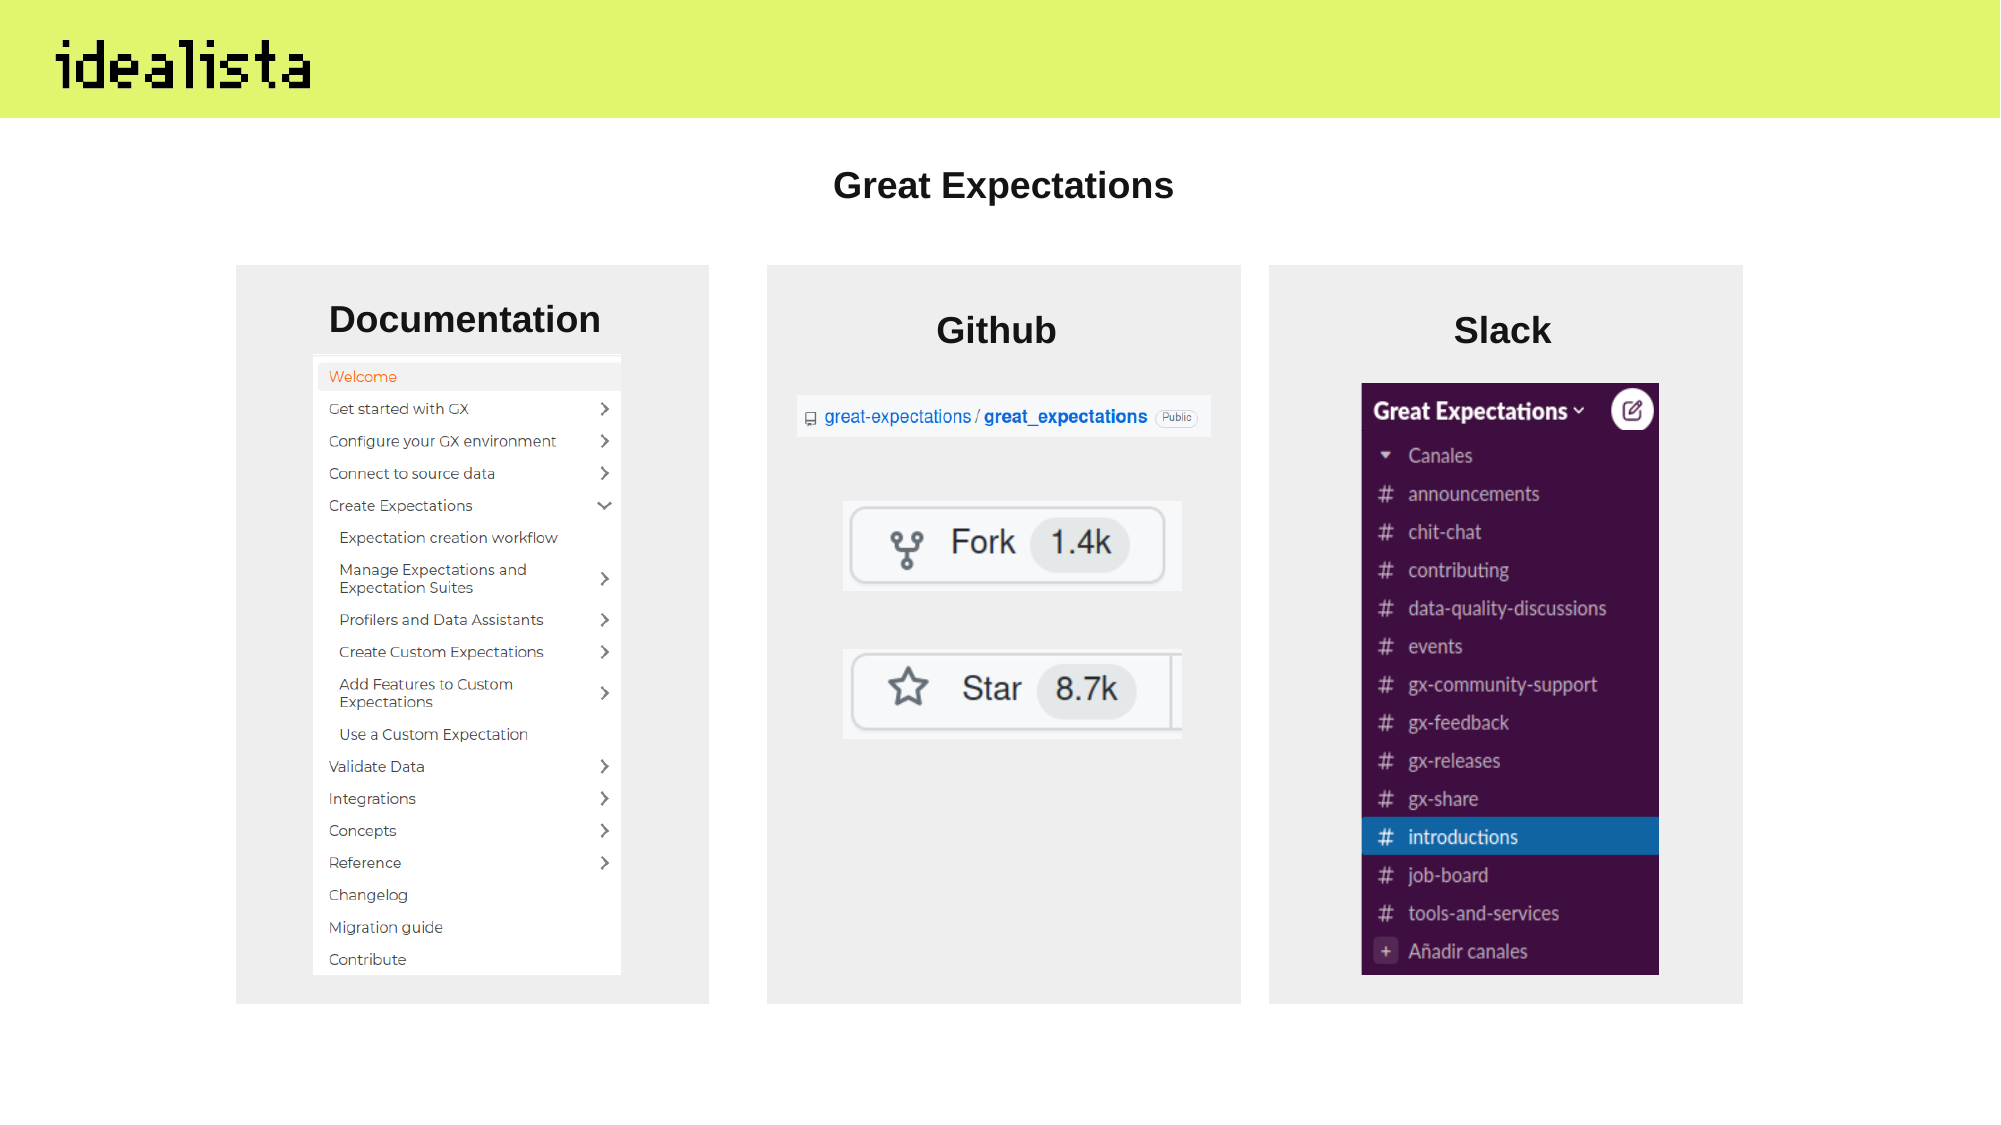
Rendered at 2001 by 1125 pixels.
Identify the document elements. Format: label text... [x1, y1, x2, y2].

list Slack [1273, 306, 1732, 368]
picture [843, 649, 1182, 739]
text_box [236, 265, 709, 1004]
picture [1361, 383, 1659, 975]
text_box [1269, 265, 1743, 1004]
text_box [767, 265, 1241, 1004]
picture [313, 354, 621, 975]
picture [797, 395, 1211, 437]
title Great Expectations [620, 159, 1388, 207]
list Documentation [236, 295, 695, 357]
picture [843, 501, 1182, 591]
picture [53, 36, 318, 92]
list Github [767, 306, 1226, 368]
